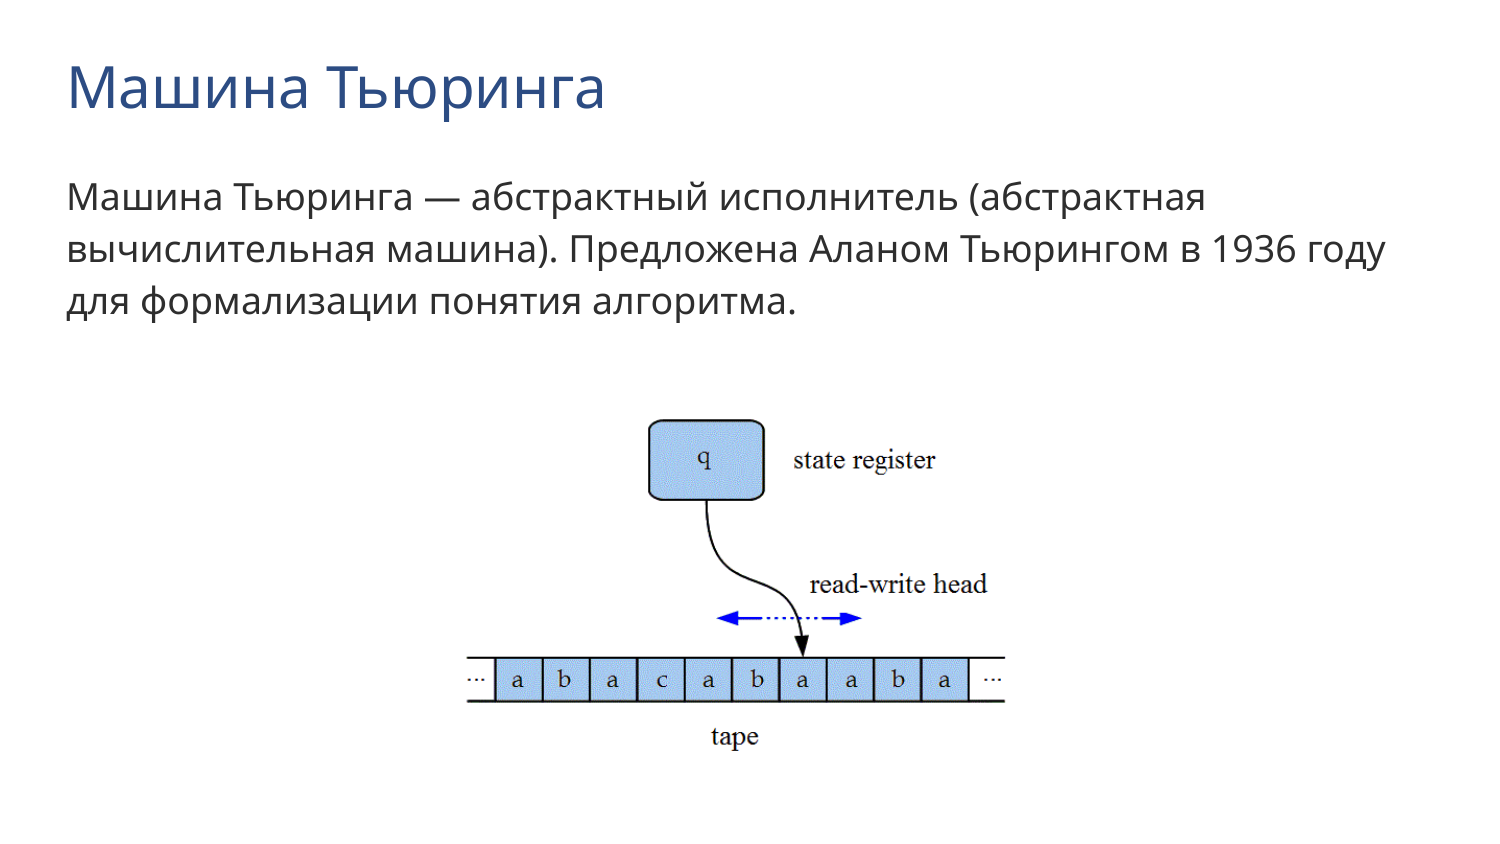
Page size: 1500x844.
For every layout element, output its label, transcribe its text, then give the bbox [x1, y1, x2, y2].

picture [428, 390, 1049, 776]
list Машина Тьюринга — абстрактный исполнитель (абстрактная вычислительная машина). Предложена Аланом Тьюрингом в 1936 году для формализации понятия алгоритма. [51, 151, 1449, 821]
title Машина Тьюринга [51, 35, 1449, 130]
